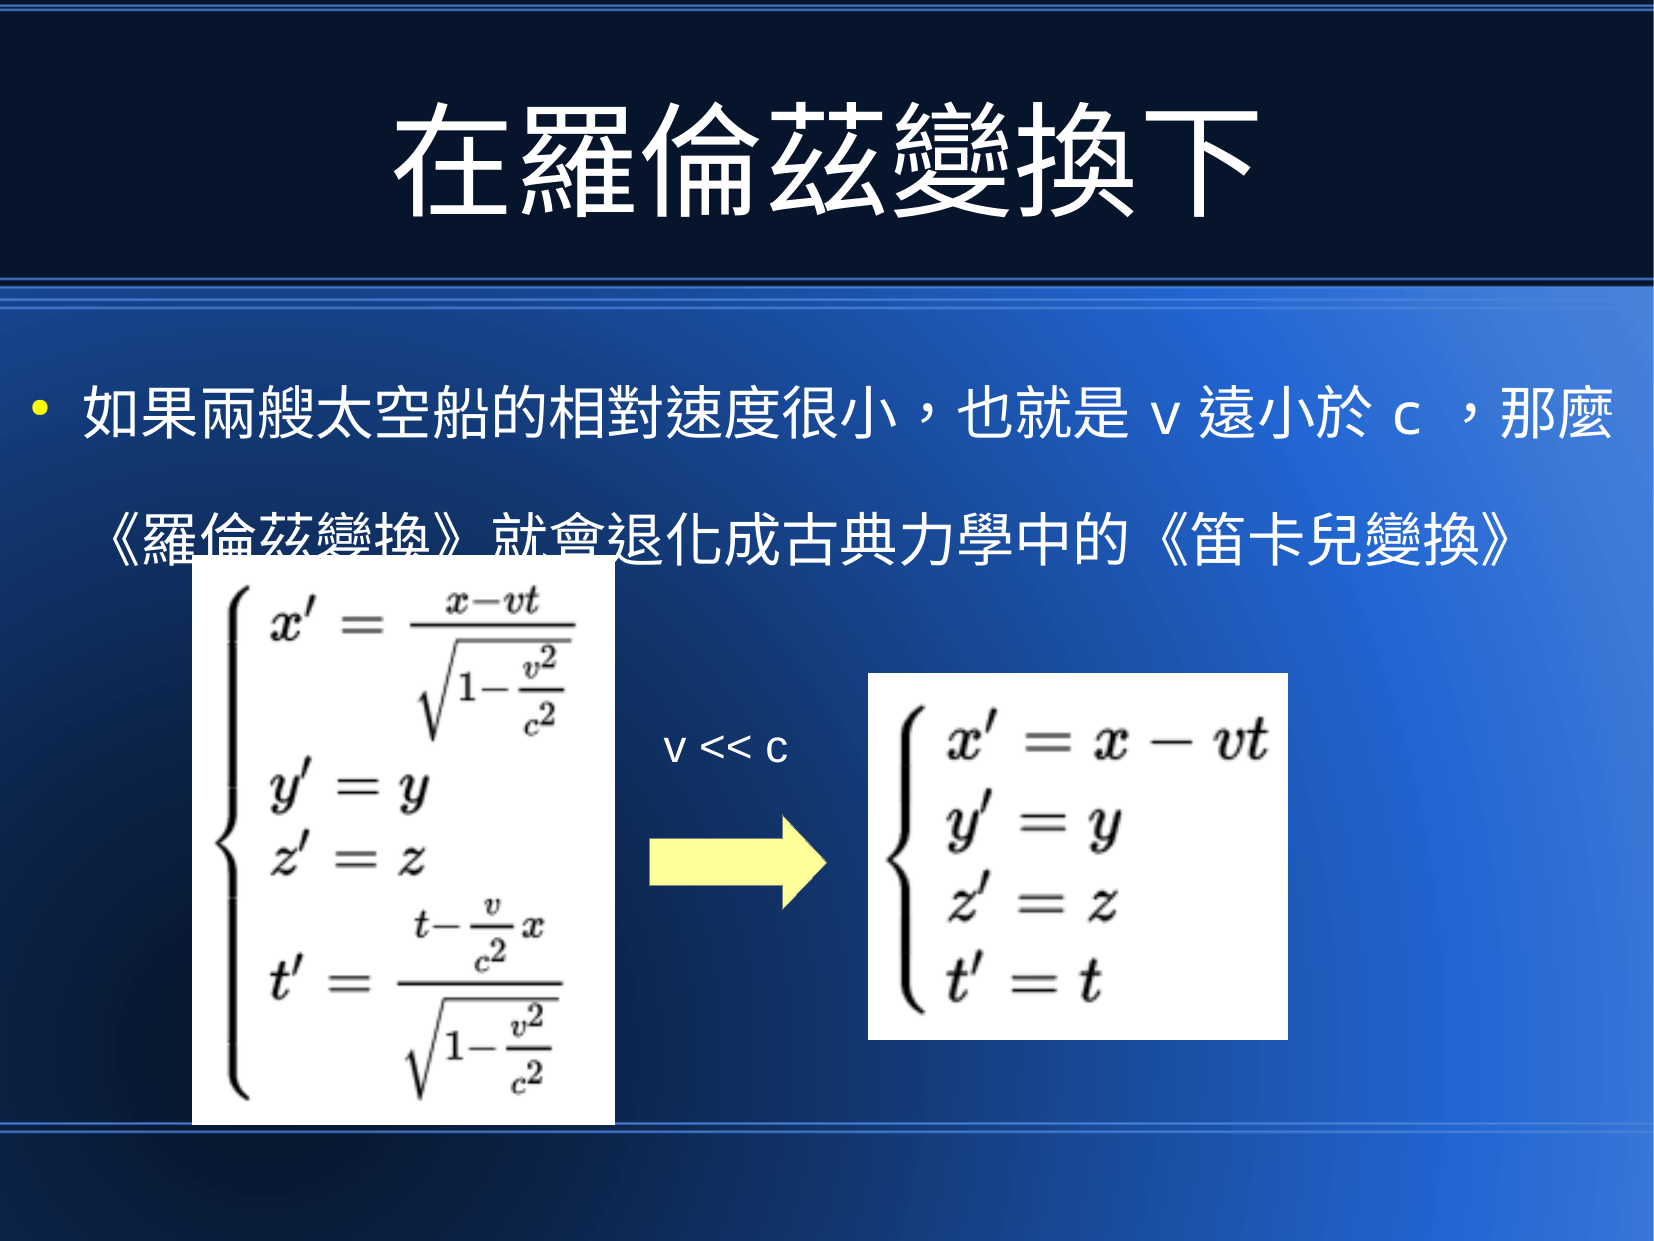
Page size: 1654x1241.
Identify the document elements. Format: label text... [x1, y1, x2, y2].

picture [192, 555, 615, 1125]
picture [0, 0, 1654, 1241]
text_box [649, 814, 827, 910]
text_box v << c [648, 713, 804, 780]
title 在羅倫茲變換下 [82, 49, 1571, 257]
list 如果兩艘太空船的相對速度很小，也就是v遠小於c，那麼《羅倫茲變換》就會退化成古典力學中的《笛卡兒變換》 [11, 325, 1630, 1241]
picture [868, 673, 1288, 1040]
